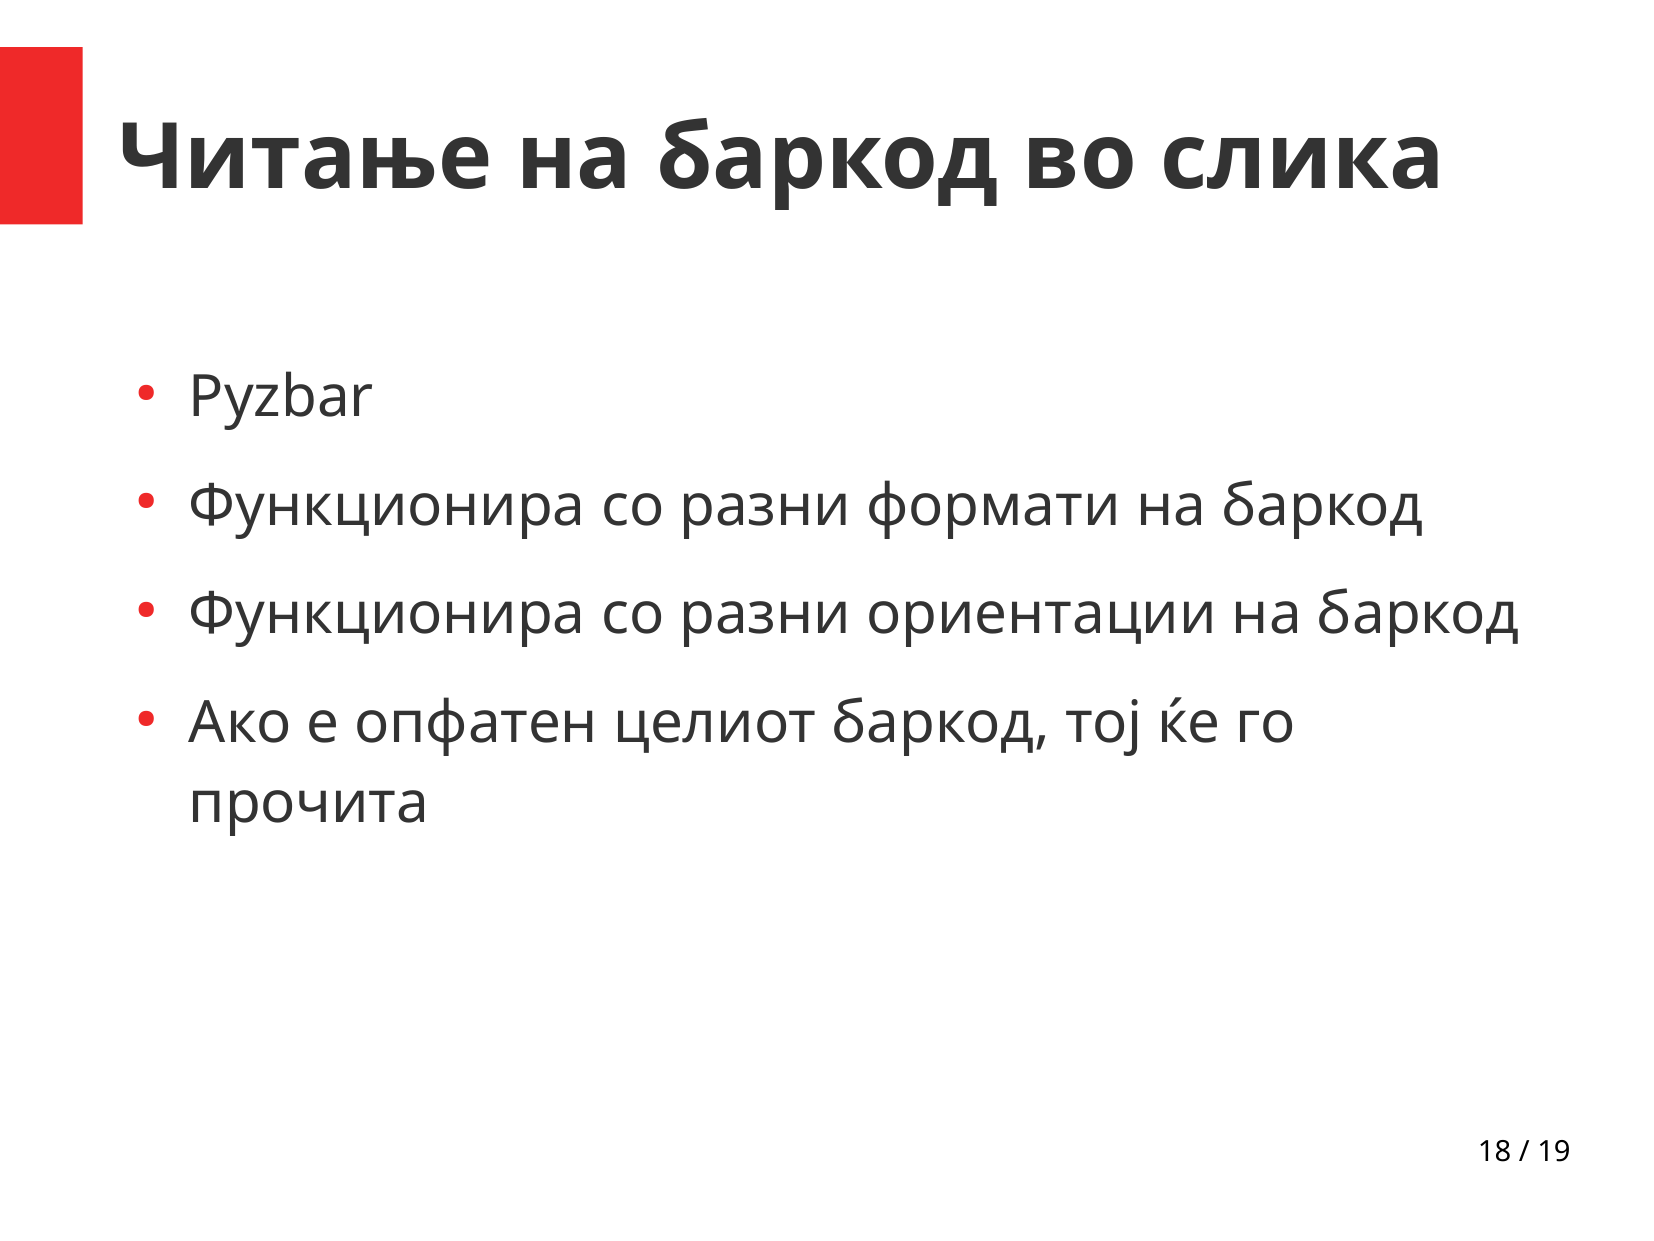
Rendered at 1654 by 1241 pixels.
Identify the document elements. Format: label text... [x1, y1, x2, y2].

list Pyzbar Функционира со разни формати на баркод Функционира со разни ориентации на баркод Ако е опфатен целиот баркод, тој ќе го прочита [118, 354, 1536, 1074]
title Читање на баркод во слика [118, 49, 1571, 257]
